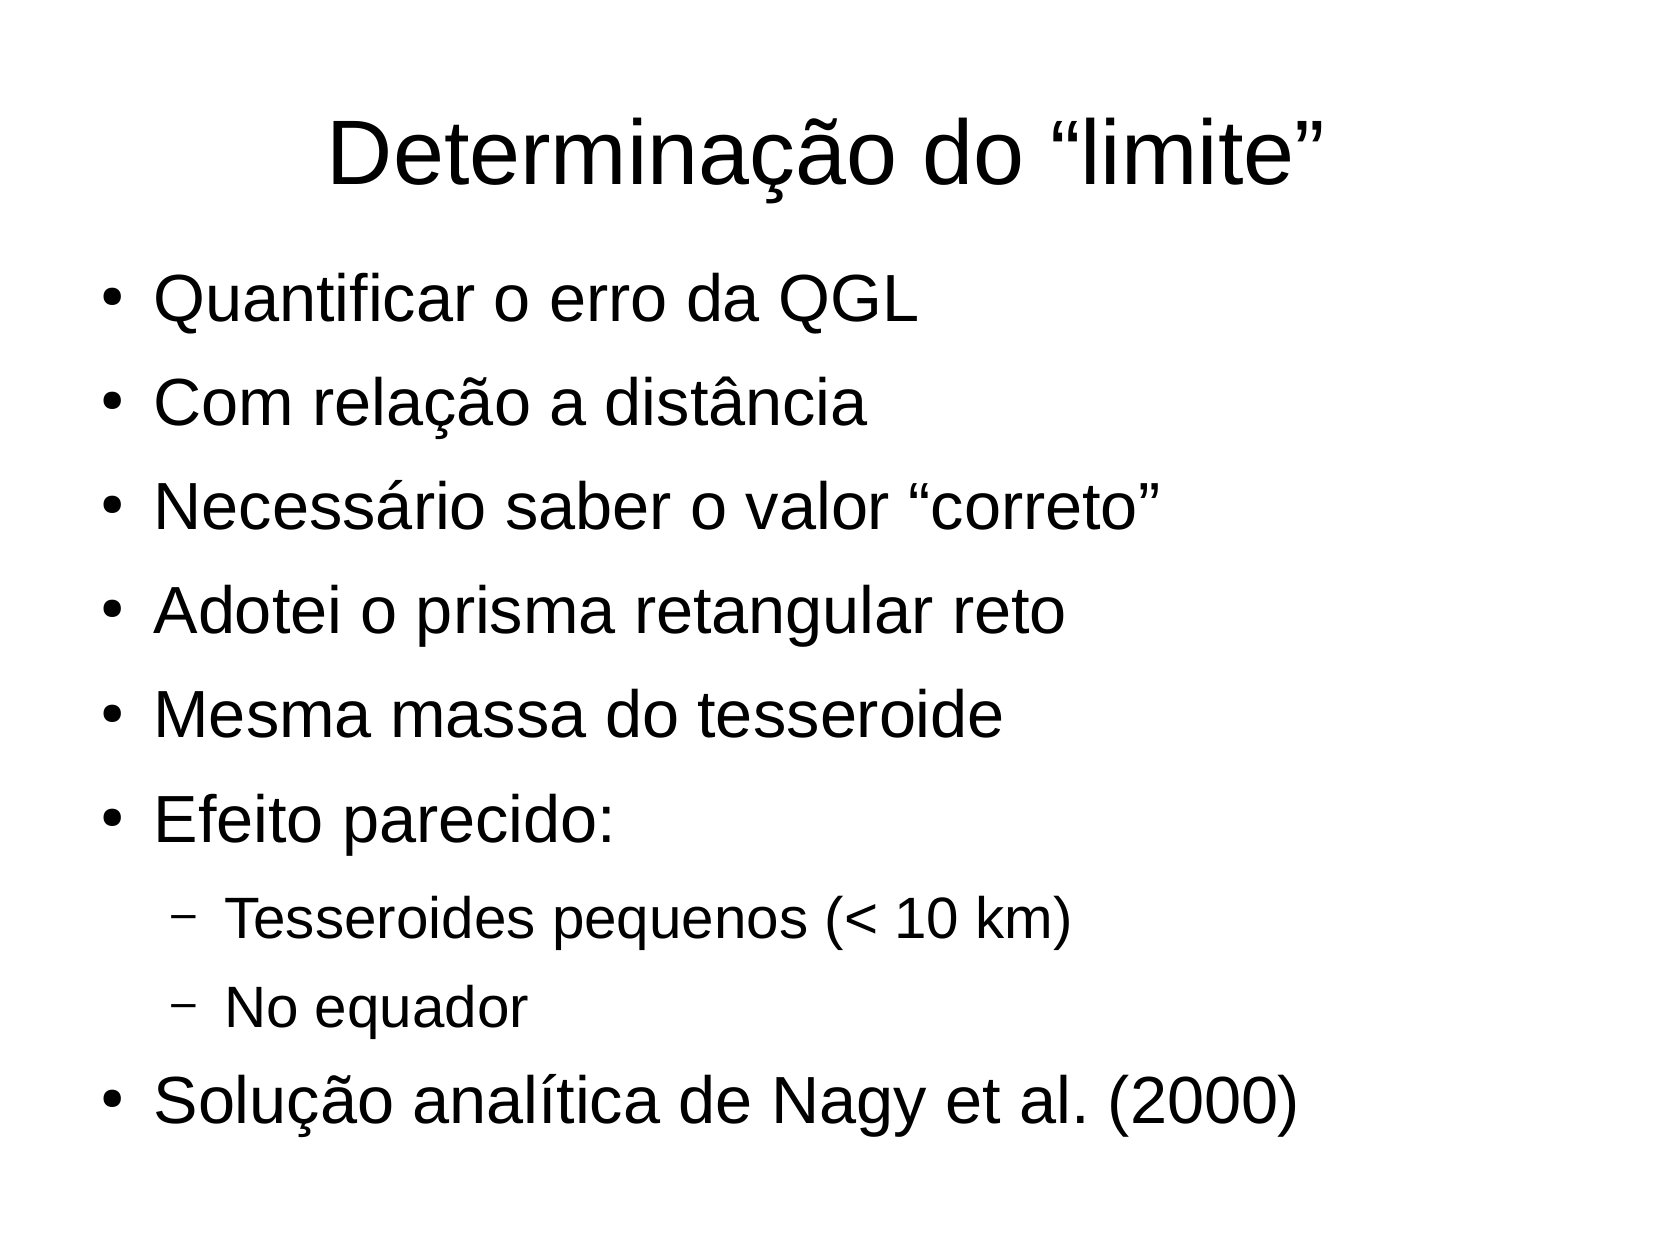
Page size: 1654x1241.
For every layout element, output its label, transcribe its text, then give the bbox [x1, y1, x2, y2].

list Quantificar o erro da QGL Com relação a distância Necessário saber o valor “correto” Adotei o prisma retangular reto Mesma massa do tesseroide Efeito parecido: Tesseroides pequenos (< 10 km) No equador Solução analítica de Nagy et al. (2000) [82, 260, 1538, 1141]
title Determinação do “limite” [82, 49, 1571, 257]
